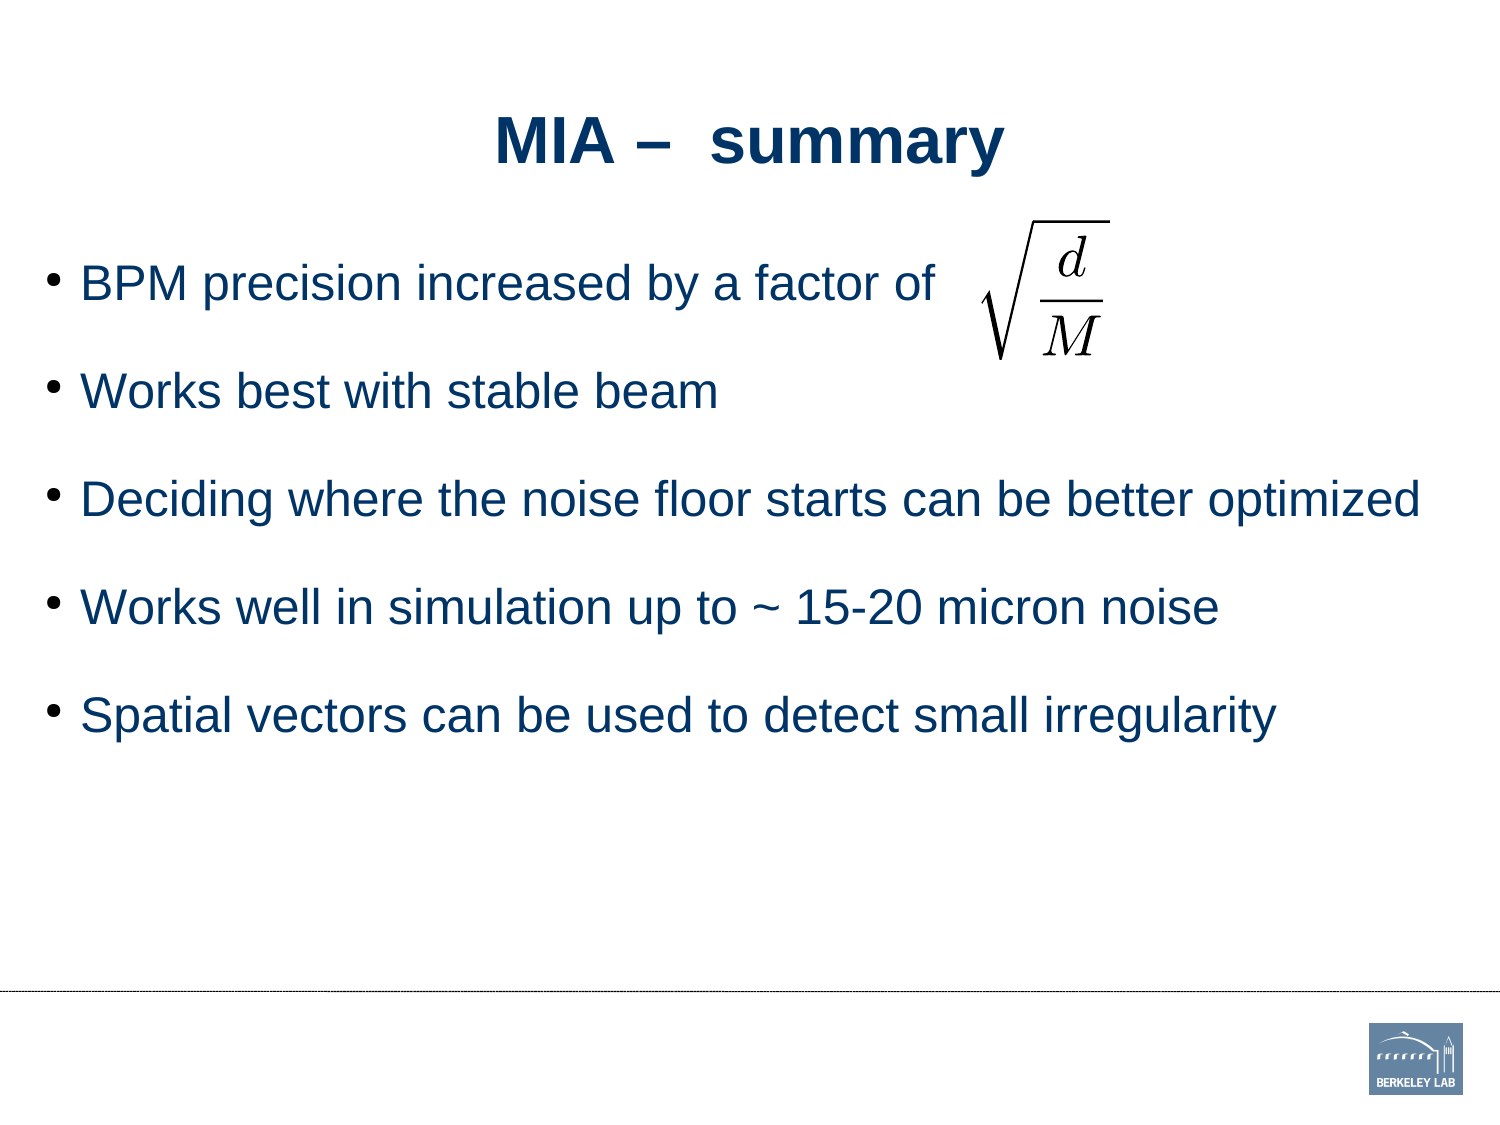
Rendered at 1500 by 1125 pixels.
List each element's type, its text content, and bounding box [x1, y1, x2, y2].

picture [1369, 1023, 1463, 1095]
title MIA – summary [111, 42, 1389, 231]
text_box BPM precision increased by a factor of Works best with stable beam Deciding where the noise floor starts can be better optimized Works well in simulation up to ~ 15-20 micron noise Spatial vectors can be used to detect small irregularity [30, 243, 1441, 751]
text_box [975, 220, 1110, 361]
